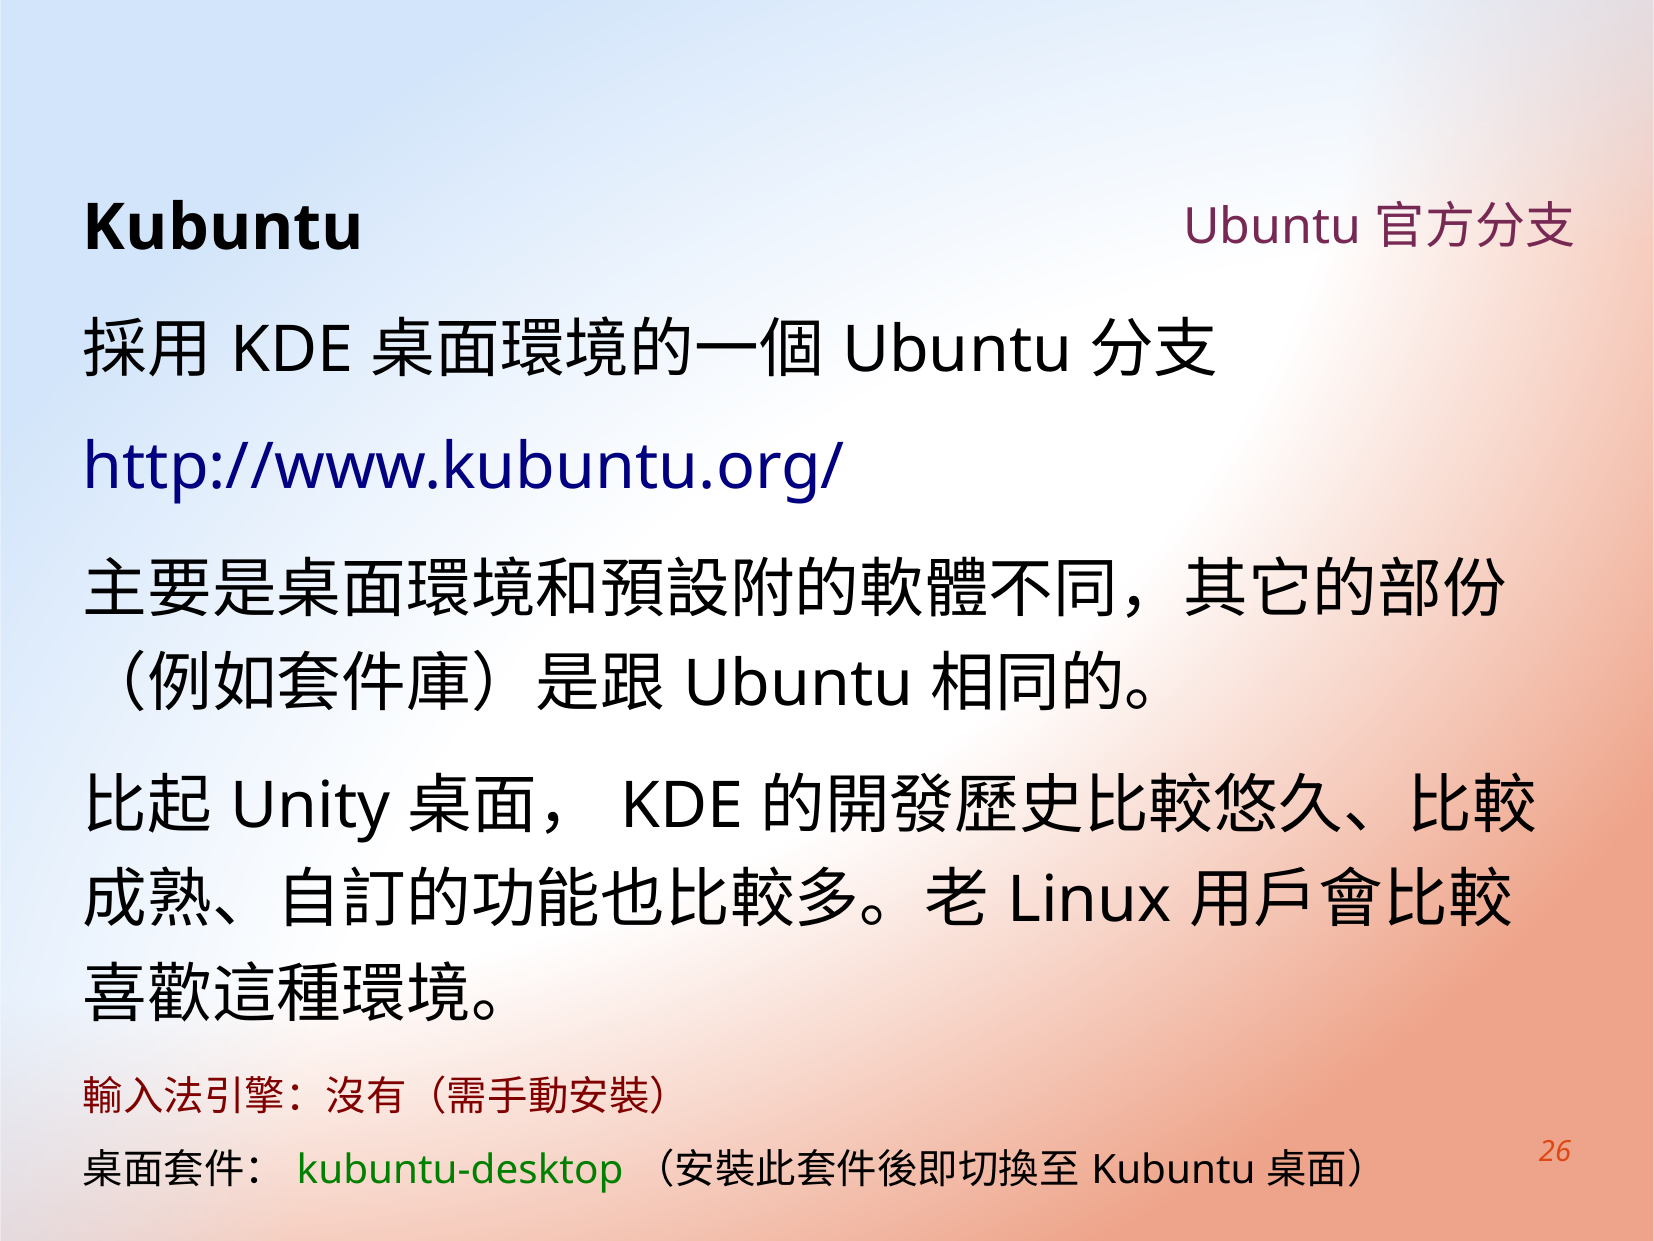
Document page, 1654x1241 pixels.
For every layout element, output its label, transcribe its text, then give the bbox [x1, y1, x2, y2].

text_box Ubuntu官方分支 [1177, 180, 1571, 252]
picture [0, 0, 1654, 1241]
list Kubuntu 採用KDE桌面環境的一個Ubuntu分支 http://www.kubuntu.org/ 主要是桌面環境和預設附的軟體不同，其它的部份（例如套件庫）是跟Ubuntu相同的。 比起Unity桌面，KDE的開發歷史比較悠久、比較成熟、自訂的功能也比較多。老Linux用戶會比較喜歡這種環境。 輸入法引擎：沒有（需手動安裝） 桌面套件：kubuntu-desktop（安裝此套件後即切換至Kubuntu桌面） [82, 180, 1571, 1201]
